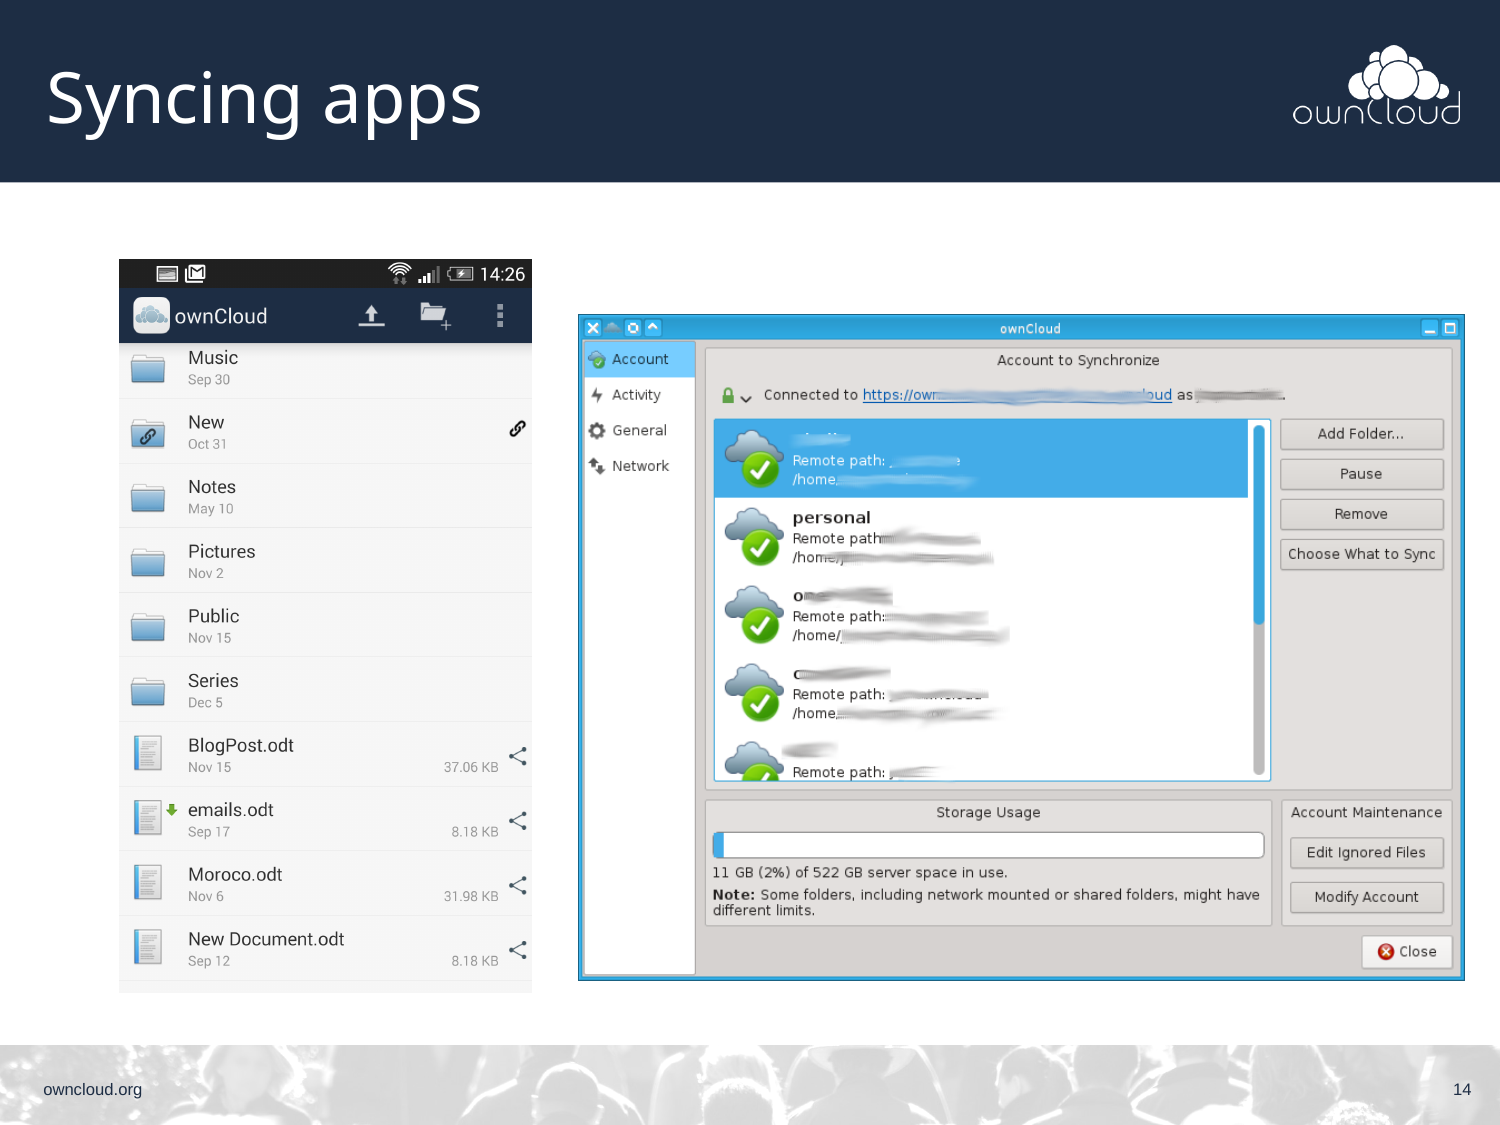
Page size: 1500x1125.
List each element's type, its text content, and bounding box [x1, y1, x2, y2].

title Syncing apps [46, 5, 1258, 187]
picture [1293, 45, 1460, 124]
picture [0, 1045, 1500, 1125]
picture [578, 314, 1465, 981]
picture [119, 259, 532, 993]
